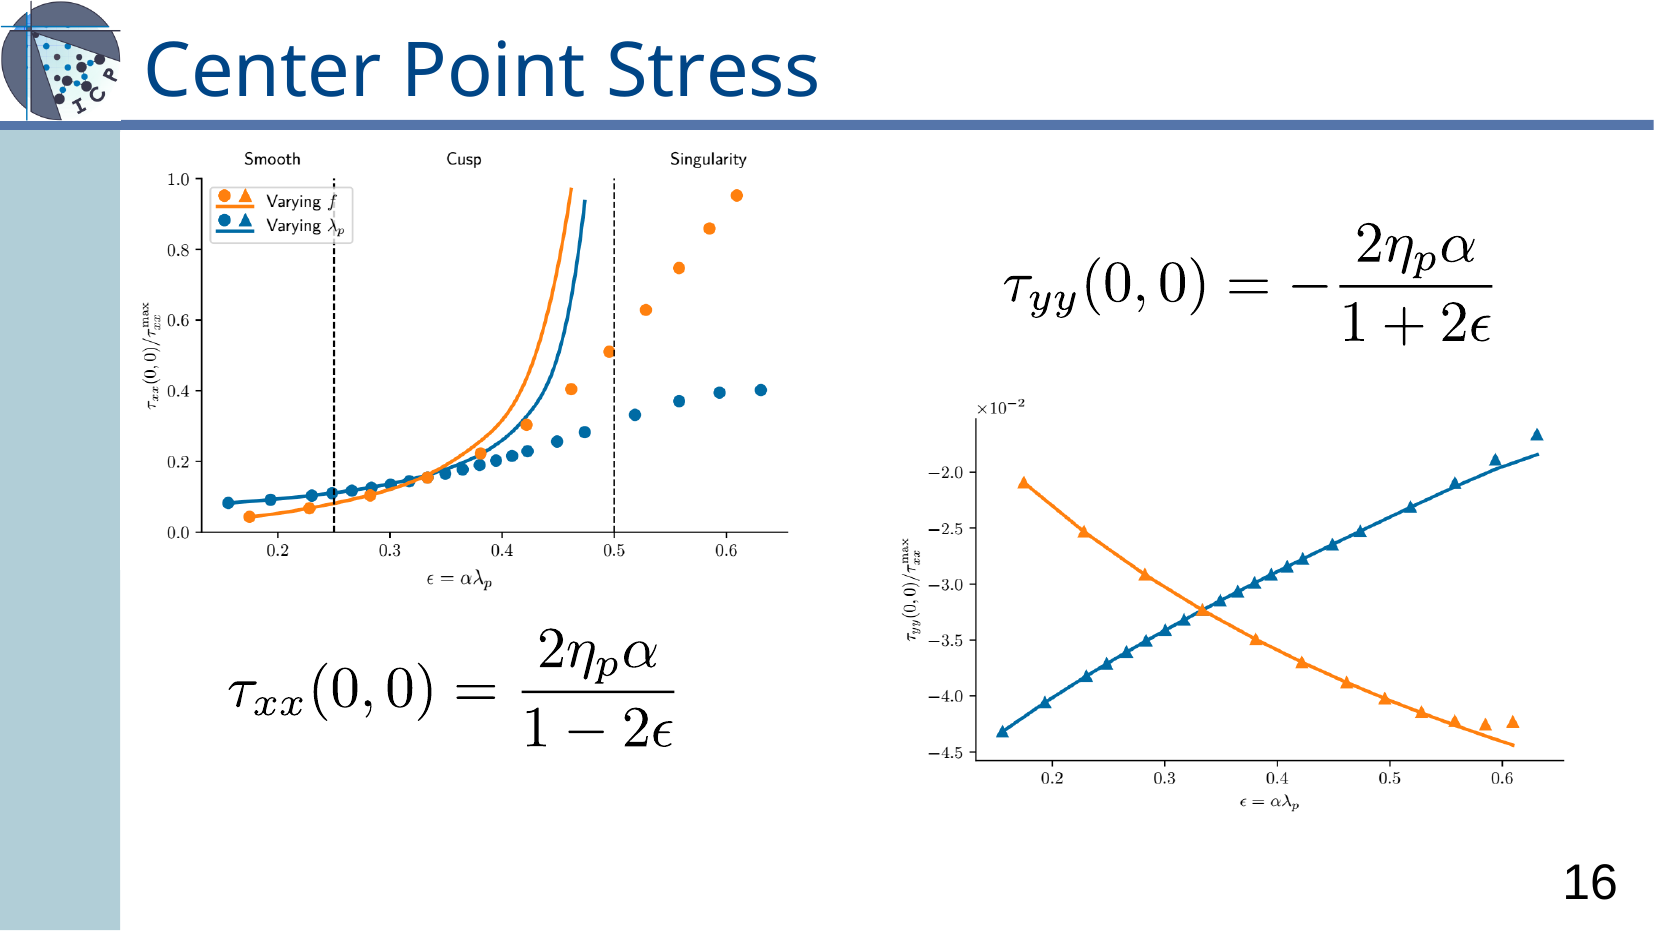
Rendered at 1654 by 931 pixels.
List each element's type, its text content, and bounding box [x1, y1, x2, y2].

picture [0, 0, 121, 121]
text_box [226, 628, 675, 752]
picture [896, 385, 1599, 824]
title Center Point Stress [135, 0, 1636, 121]
picture [120, 132, 822, 593]
text_box [1002, 222, 1493, 346]
